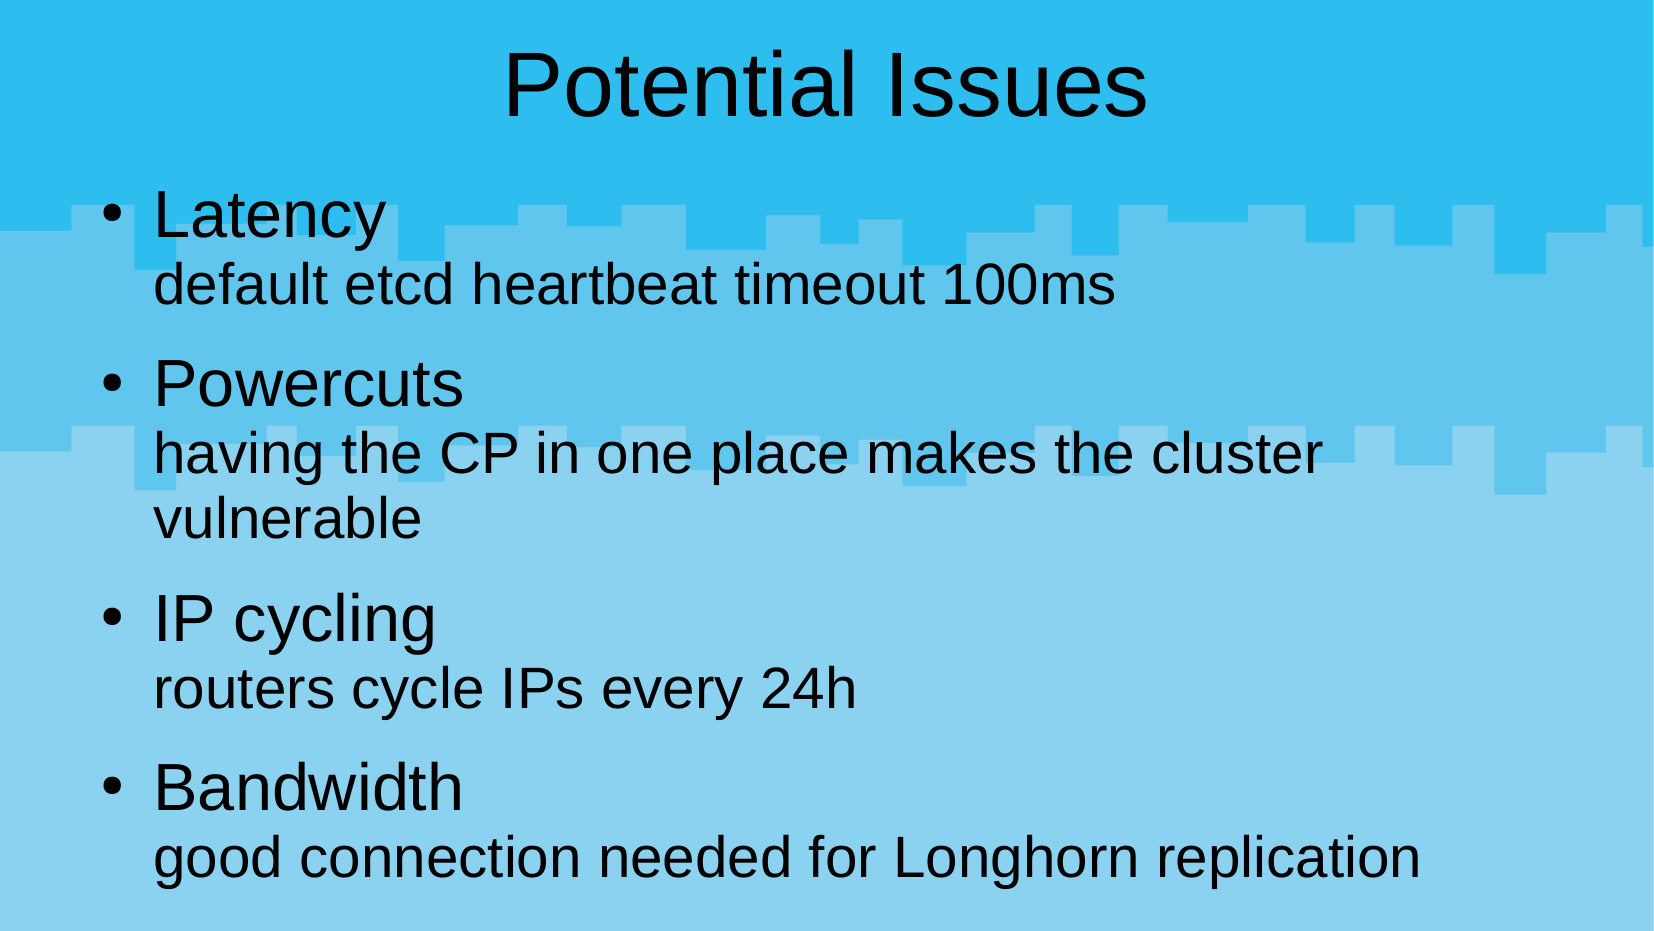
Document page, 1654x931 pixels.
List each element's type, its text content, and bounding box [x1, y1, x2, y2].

title Potential Issues [82, 7, 1571, 163]
picture [0, 0, 1654, 931]
list Latency default etcd heartbeat timeout 100ms Powercuts having the CP in one place makes the cluster vulnerable IP cycling routers cycle IPs every 24h Bandwidth good connection needed for Longhorn replication [82, 177, 1571, 916]
